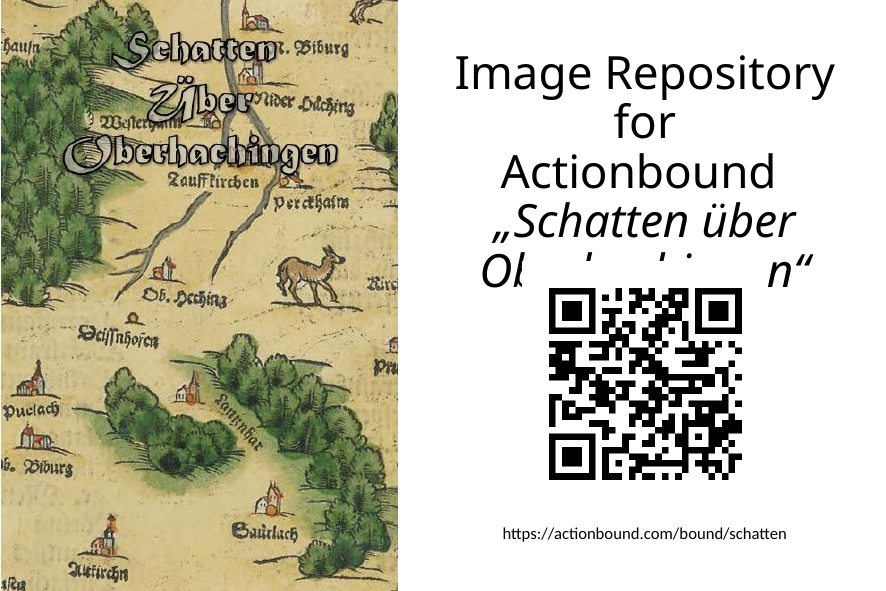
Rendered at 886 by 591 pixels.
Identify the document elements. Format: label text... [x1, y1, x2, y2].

picture [0, 0, 398, 591]
title Image Repository for Actionbound „Schatten über Oberhachingen“ [415, 42, 874, 248]
picture [522, 261, 768, 506]
subtitle https://actionbound.com/bound/schatten [476, 517, 814, 591]
